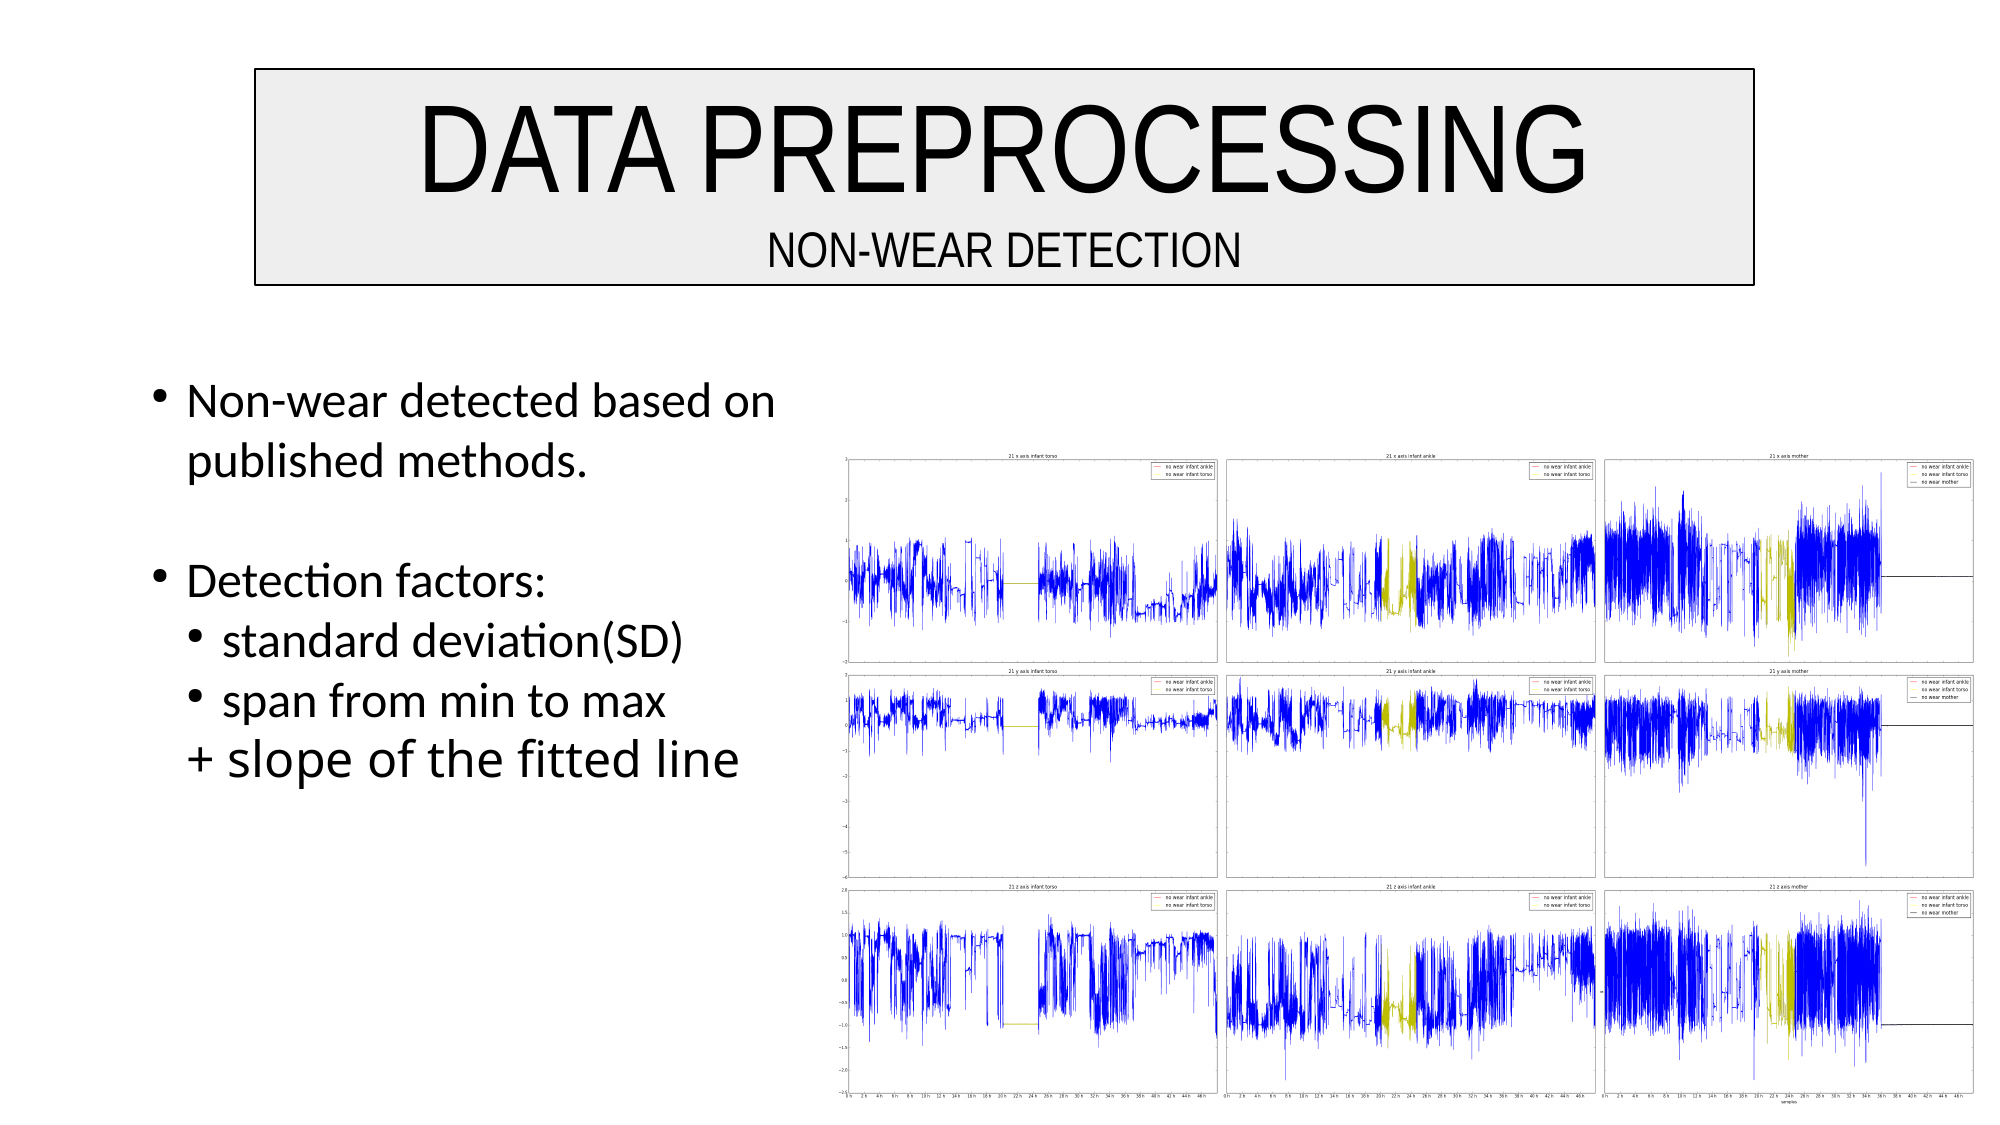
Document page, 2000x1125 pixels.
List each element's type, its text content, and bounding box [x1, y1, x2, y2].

text_box Non-wear detected based on published methods. Detection factors: standard deviation(SD) span from min to max + slope of the fitted line [30, 360, 1876, 990]
text_box DATA PREPROCESSING NON-WEAR DETECTION [254, 69, 1755, 285]
picture [834, 449, 1977, 1111]
